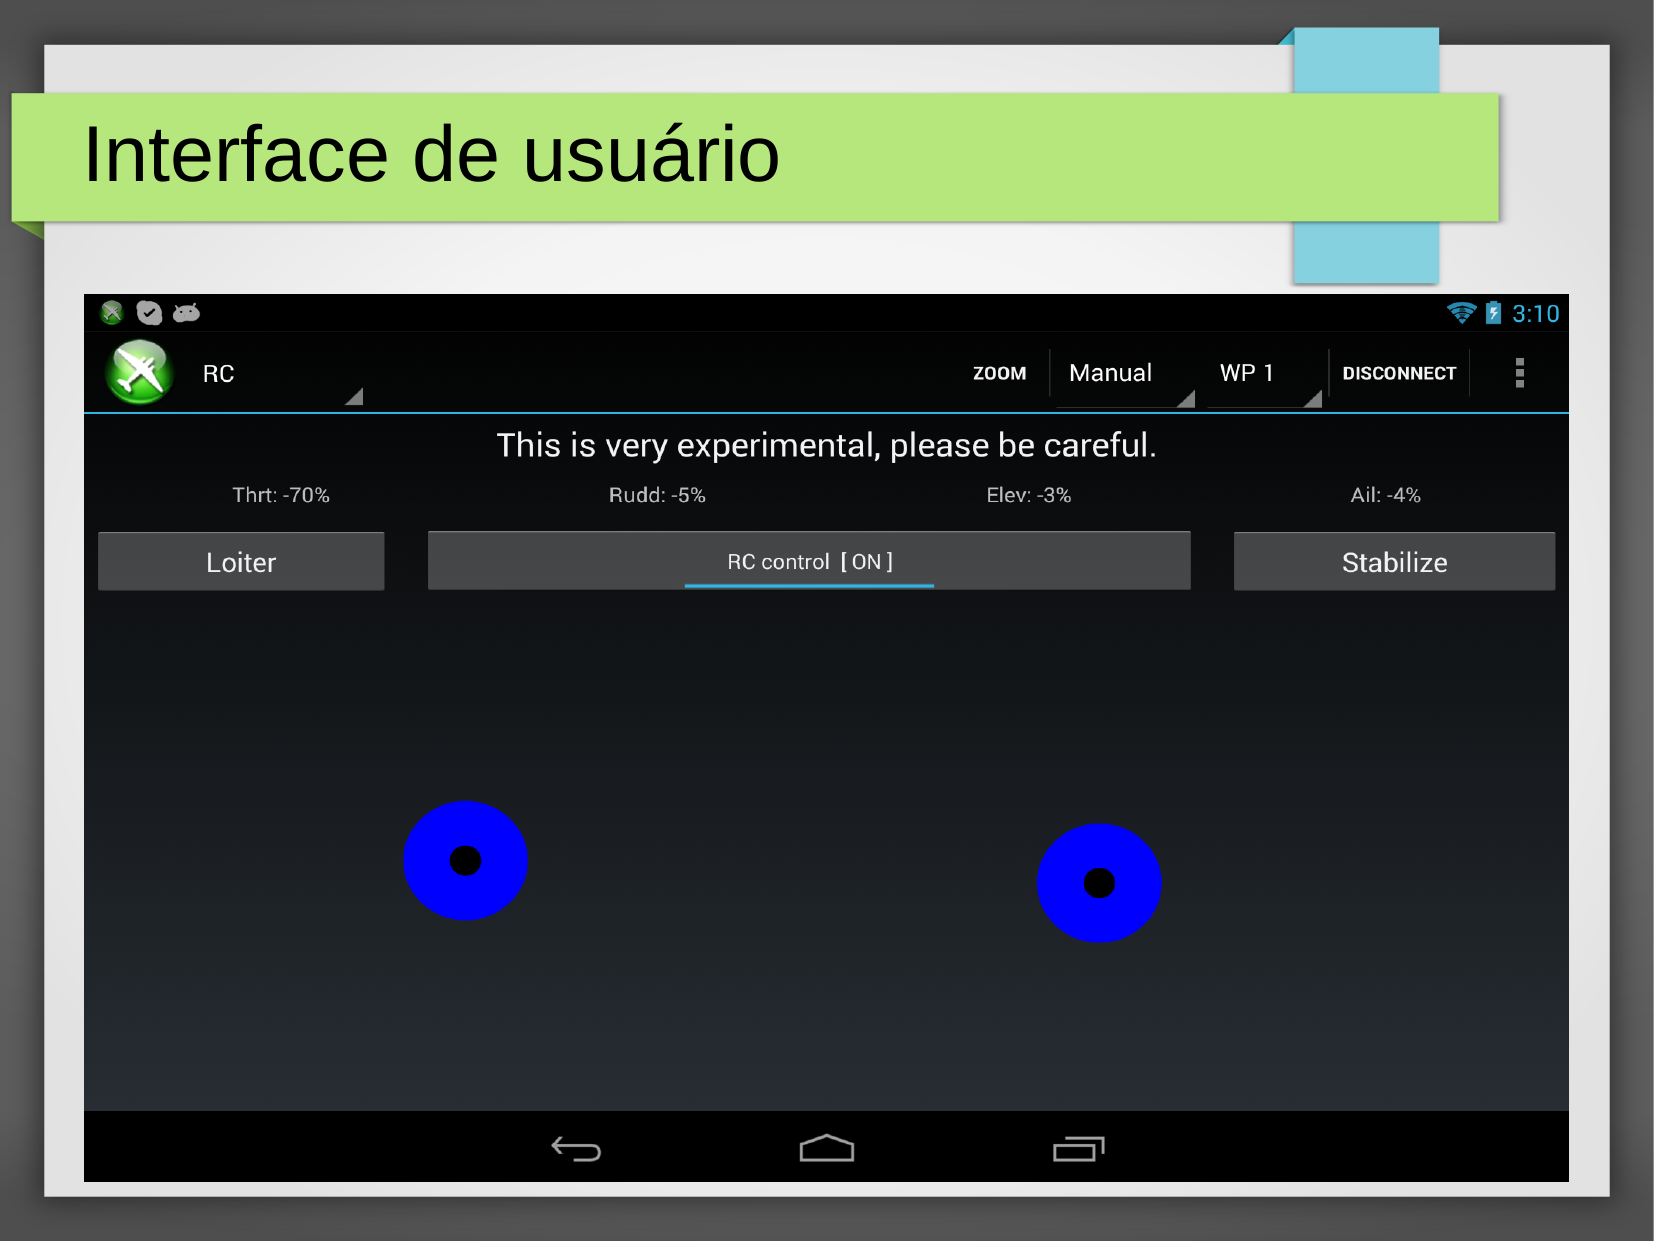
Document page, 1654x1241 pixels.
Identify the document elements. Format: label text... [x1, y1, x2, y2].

title Interface de usuário [82, 94, 1264, 213]
picture [0, 0, 1654, 1241]
